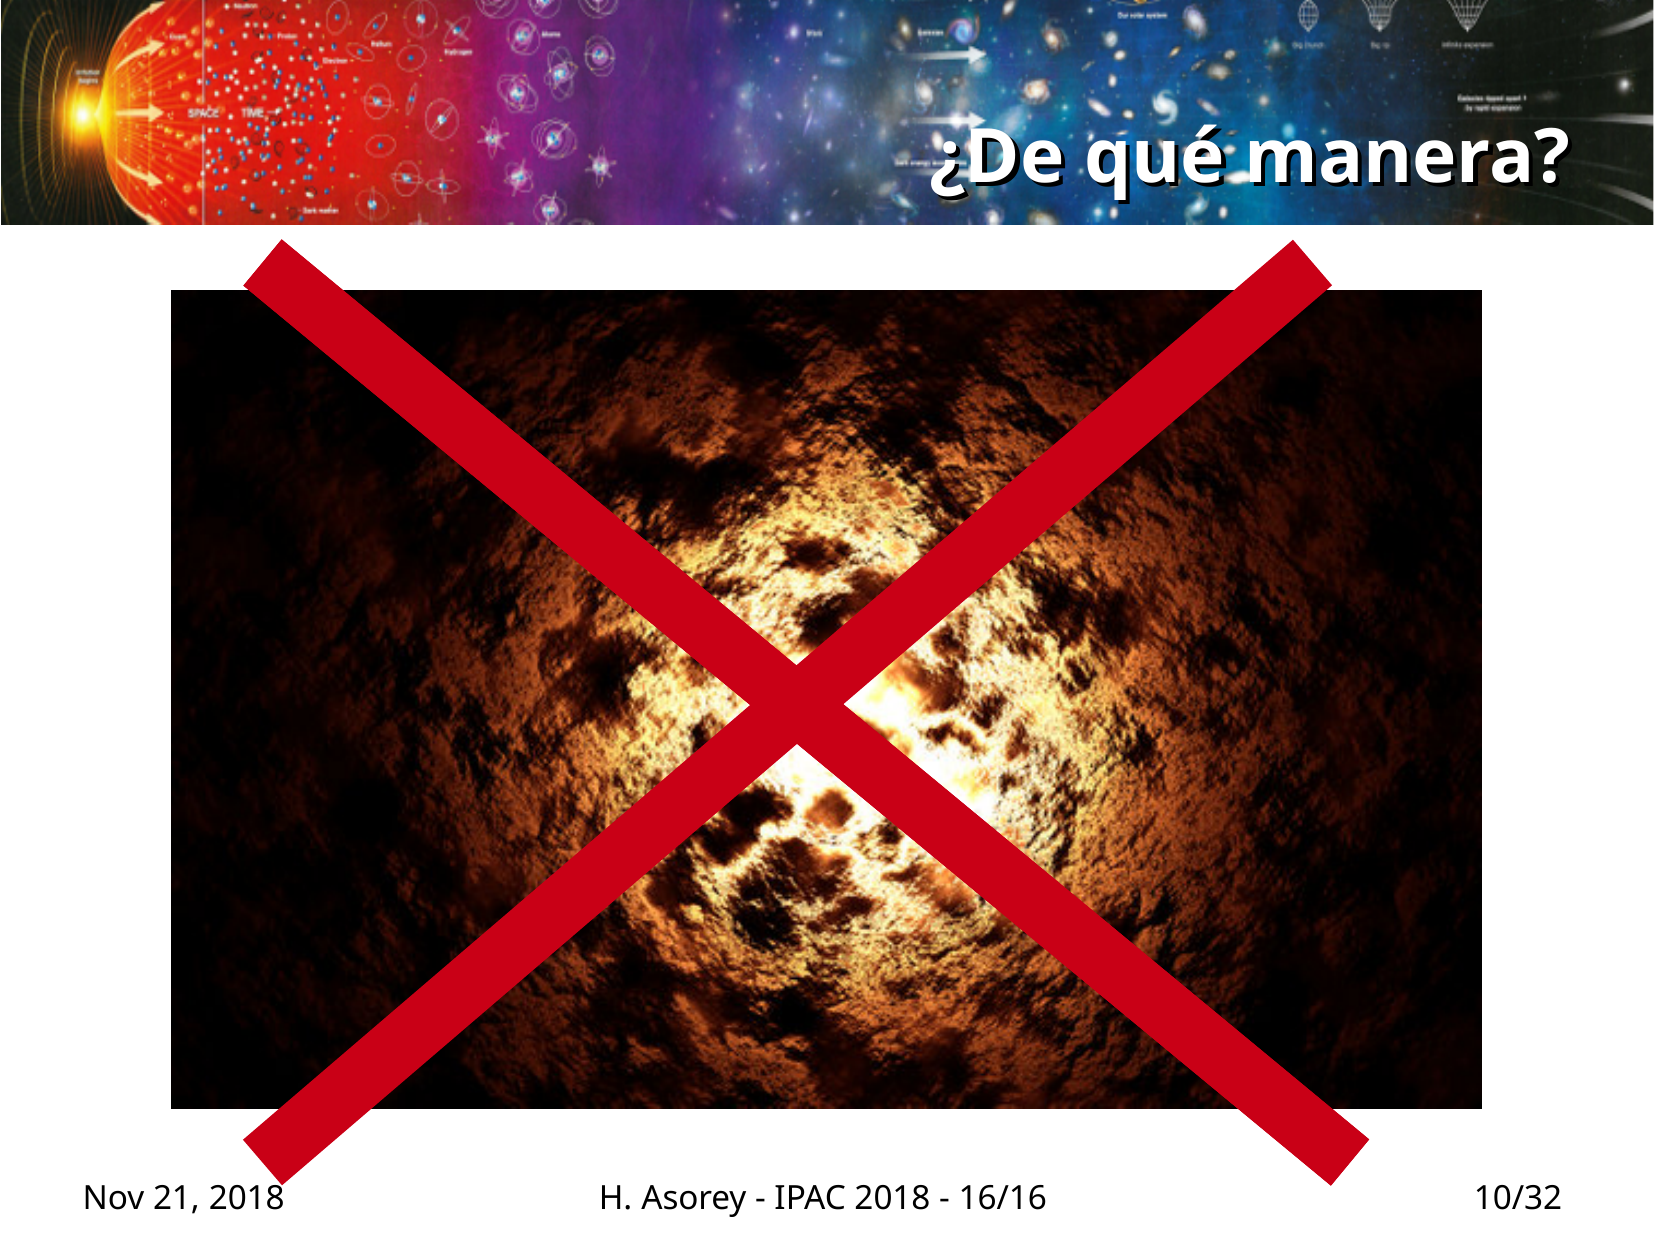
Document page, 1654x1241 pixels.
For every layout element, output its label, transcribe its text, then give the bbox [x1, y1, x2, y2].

picture [1, 0, 1654, 225]
title ¿De qué manera? [82, 49, 1571, 257]
picture [845, 290, 1482, 1109]
picture [373, 745, 1237, 1109]
picture [345, 290, 1233, 664]
picture [171, 290, 748, 1109]
